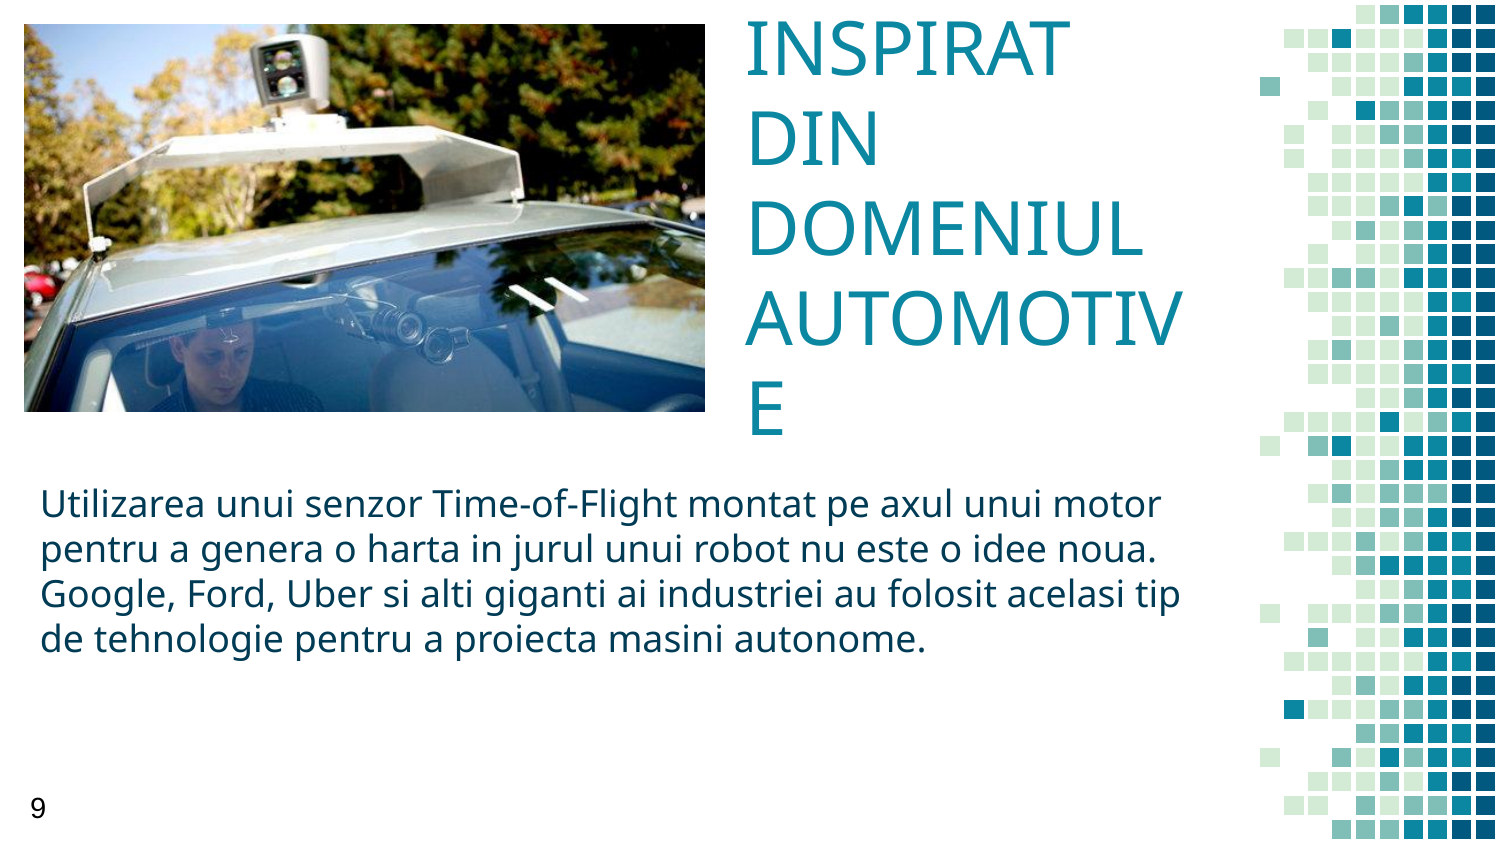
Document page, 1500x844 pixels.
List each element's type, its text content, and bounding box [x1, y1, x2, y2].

picture [24, 24, 705, 412]
slide_number <number> [15, 774, 105, 839]
list Utilizarea unui senzor Time-of-Flight montat pe axul unui motor pentru a genera o harta in jurul unui robot nu este o idee noua. Google, Ford, Uber si alti giganti ai industriei au folosit acelasi tip de tehnologie pentru a proiecta masini autonome. [24, 465, 1220, 770]
title CONCEPT INSPIRAT DIN DOMENIUL AUTOMOTIVE [730, 8, 1220, 465]
